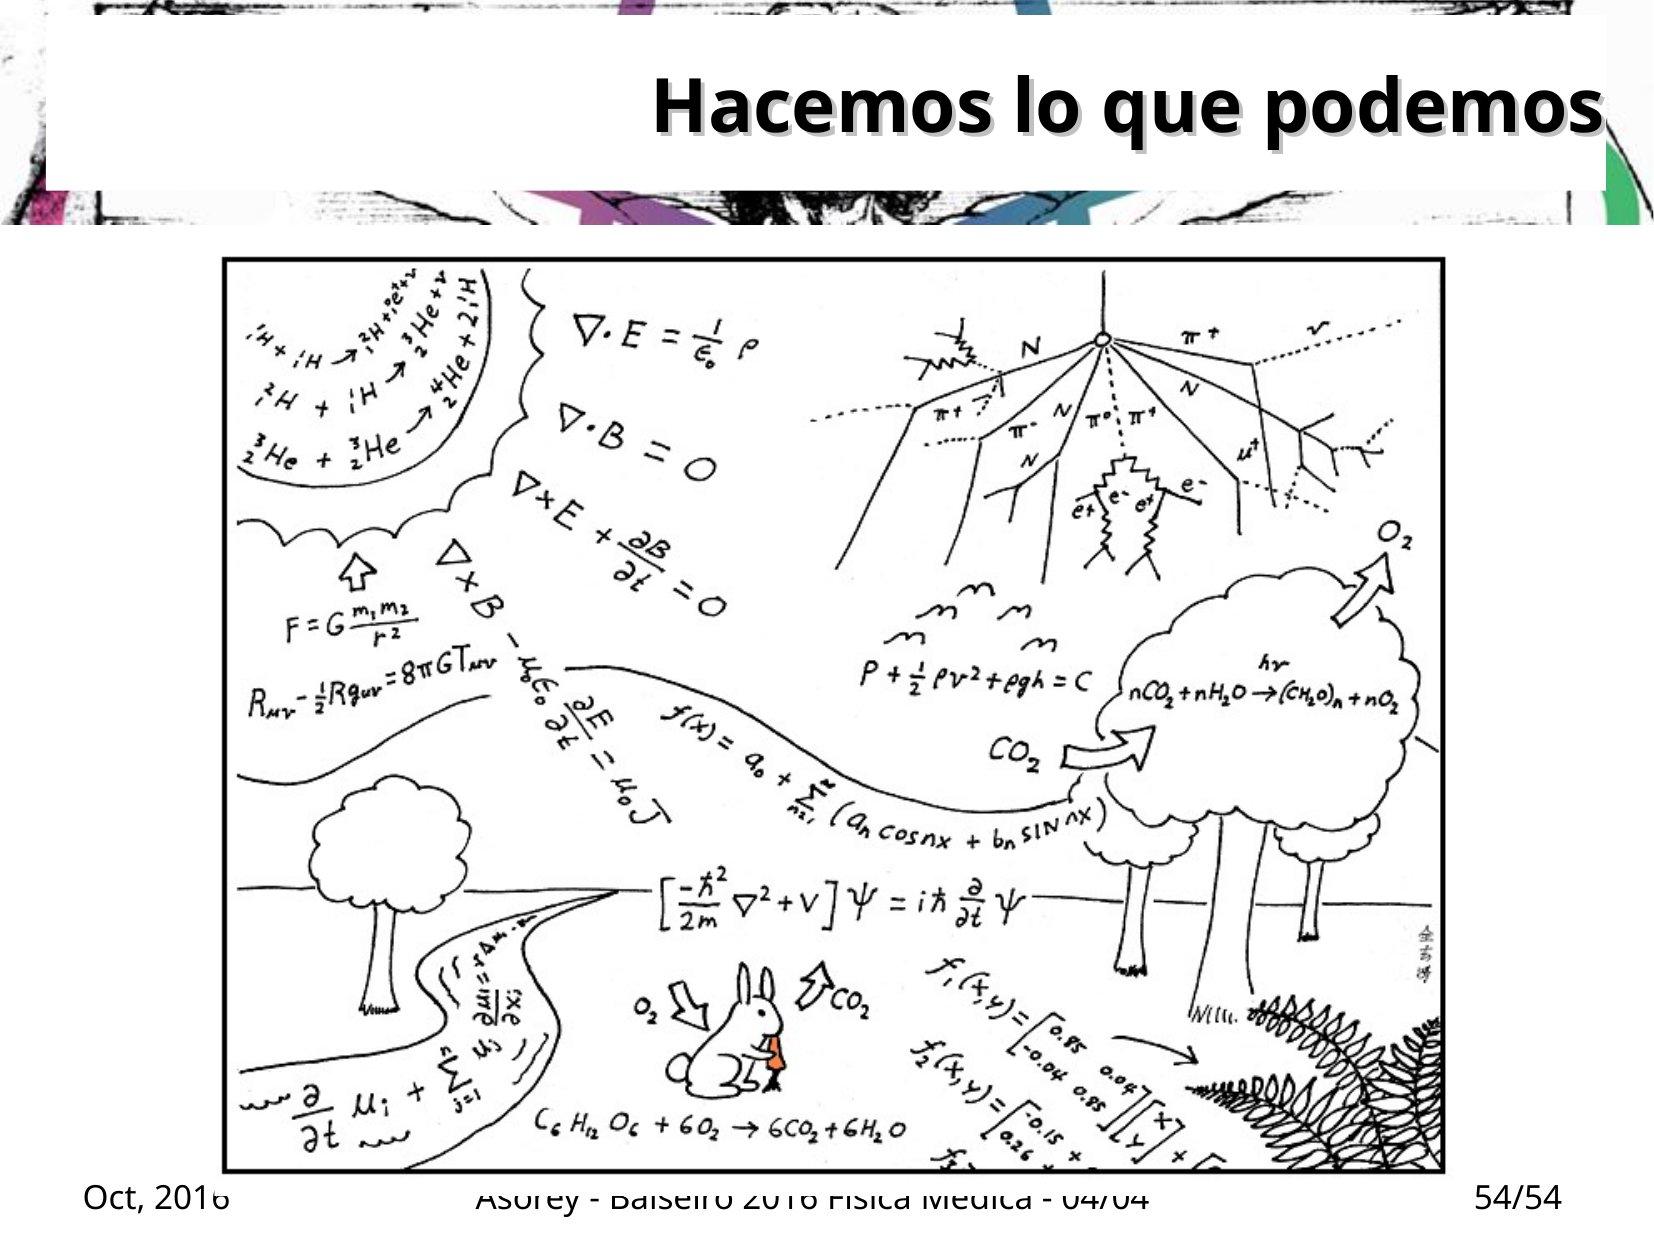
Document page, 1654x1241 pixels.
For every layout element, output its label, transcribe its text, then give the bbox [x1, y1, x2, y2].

title Hacemos lo que podemos [45, 15, 1606, 191]
picture [214, 254, 1454, 1196]
picture [0, 0, 1654, 225]
